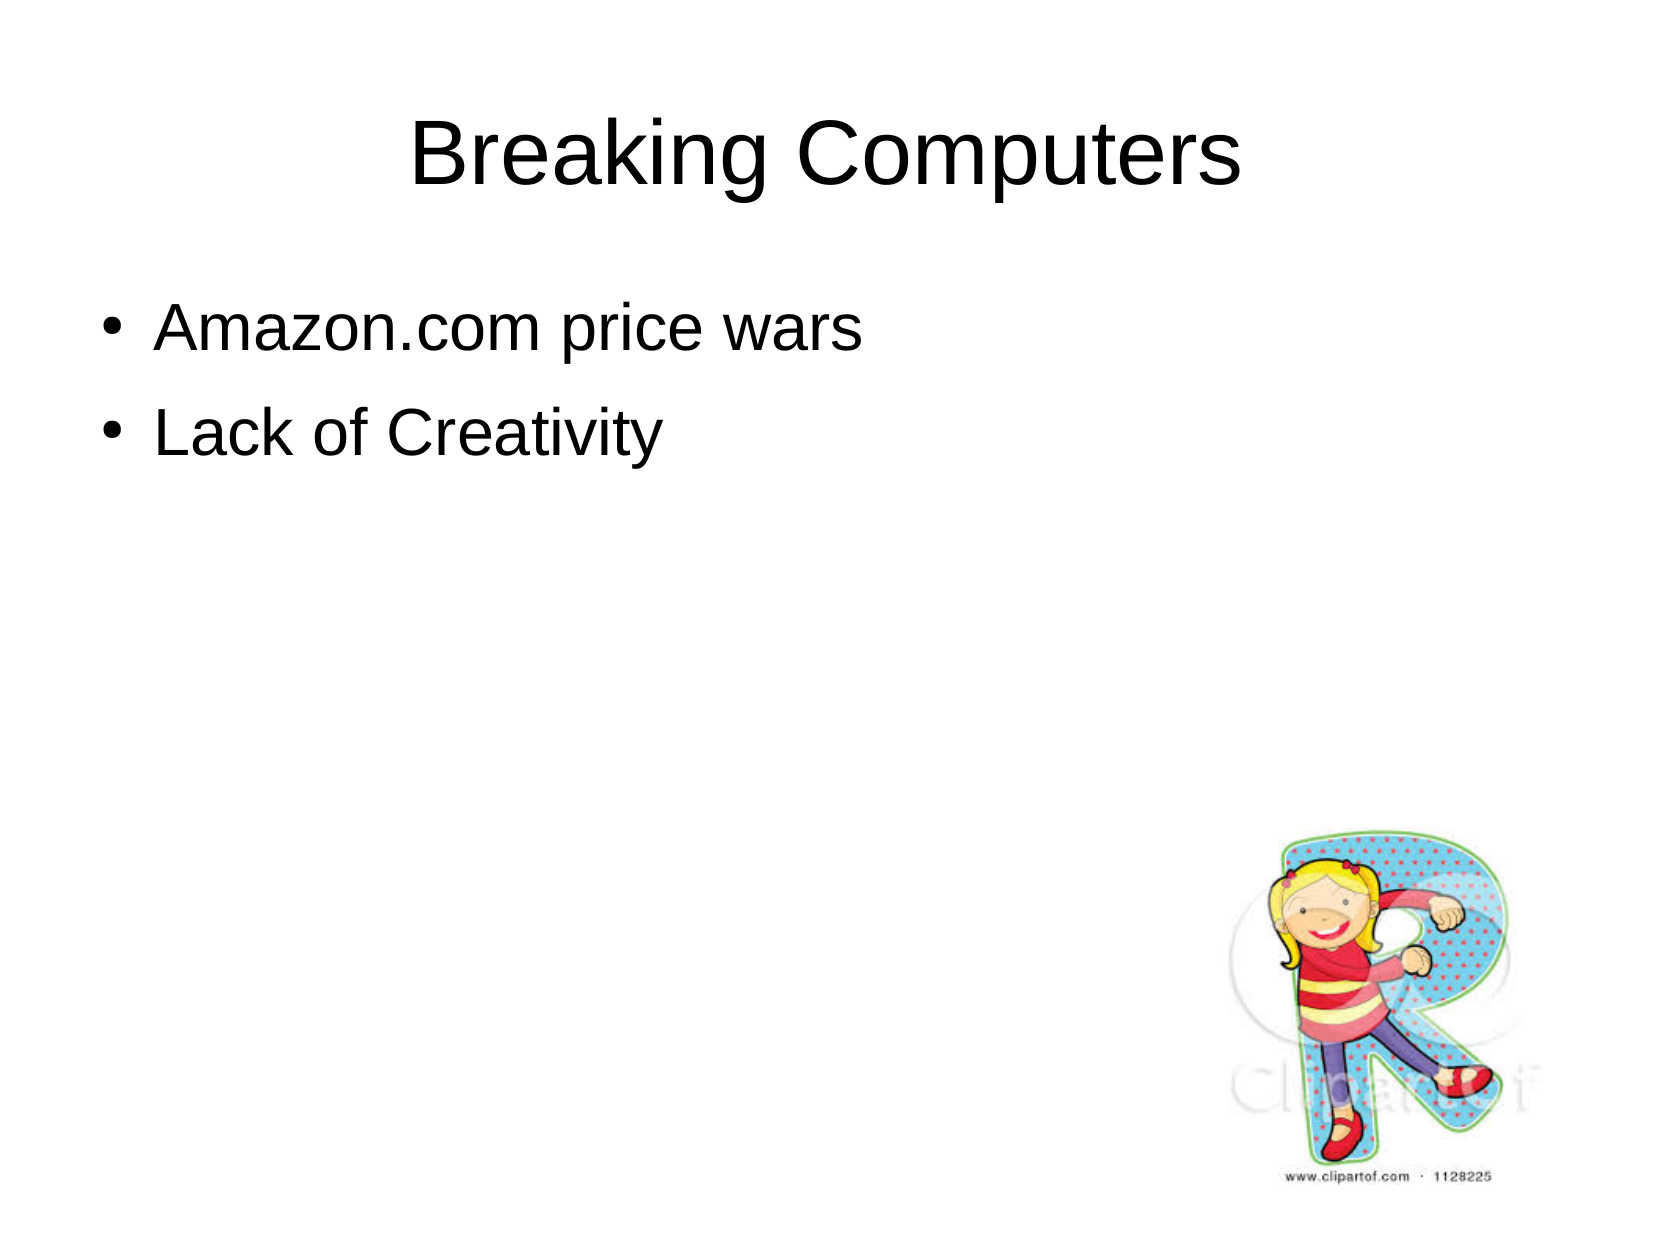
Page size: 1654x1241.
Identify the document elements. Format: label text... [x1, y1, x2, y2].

picture [1216, 827, 1561, 1186]
title Breaking Computers [82, 49, 1571, 257]
list Amazon.com price wars Lack of Creativity [82, 290, 1571, 1010]
